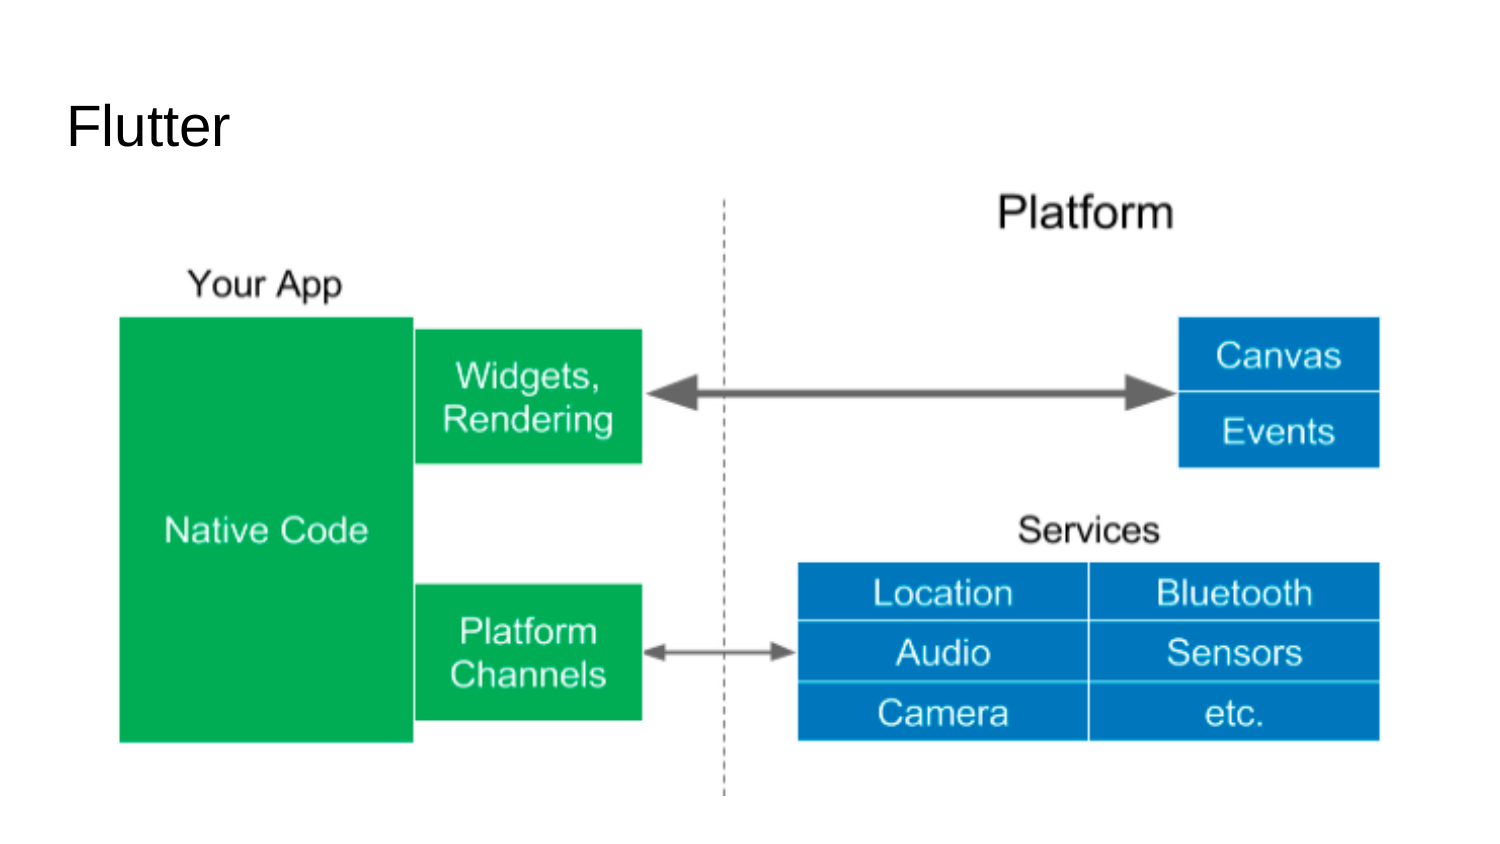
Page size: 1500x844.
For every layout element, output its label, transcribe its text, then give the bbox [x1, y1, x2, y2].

title Flutter [51, 72, 1449, 167]
picture [114, 180, 1386, 796]
